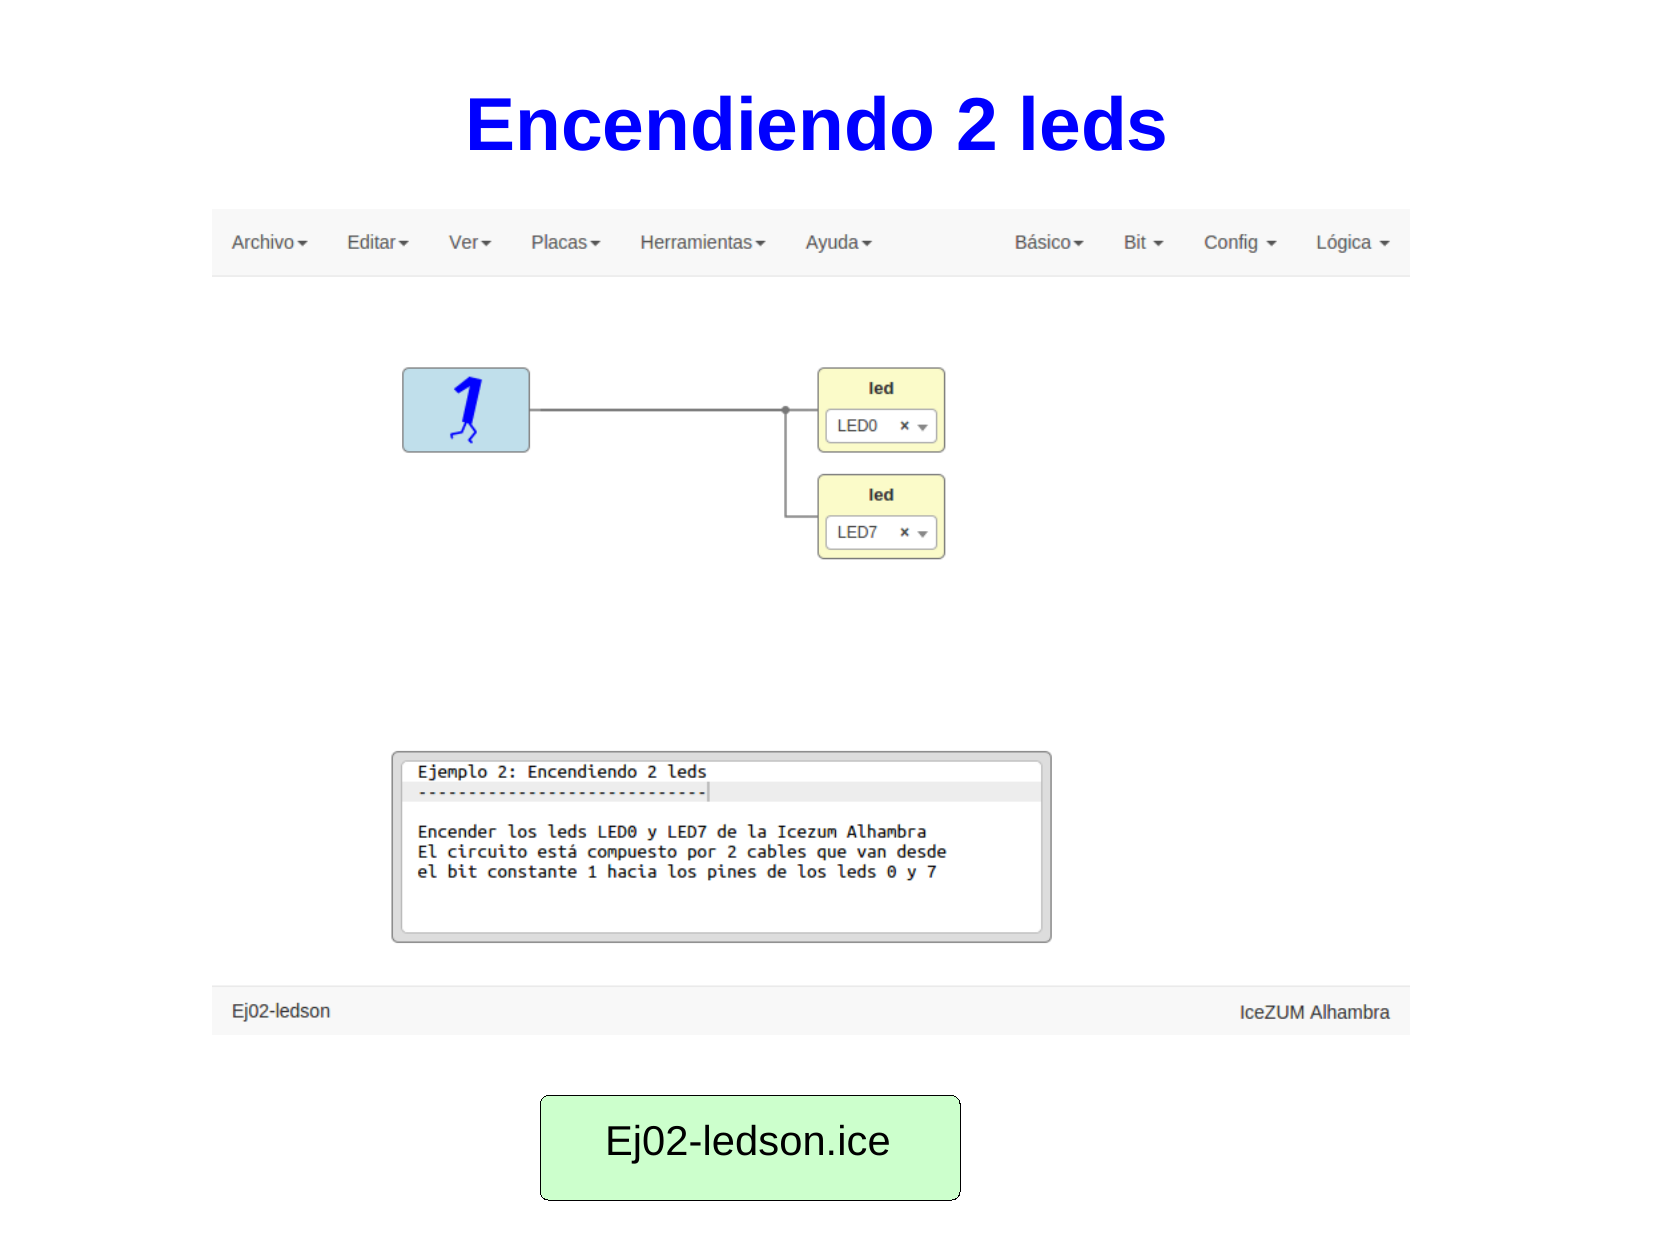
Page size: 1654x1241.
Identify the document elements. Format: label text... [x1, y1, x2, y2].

text_box [540, 1095, 961, 1201]
text_box Encendiendo 2 leds [90, 75, 1546, 174]
picture [212, 209, 1411, 1036]
text_box Ej02-ledson.ice [555, 1110, 946, 1186]
